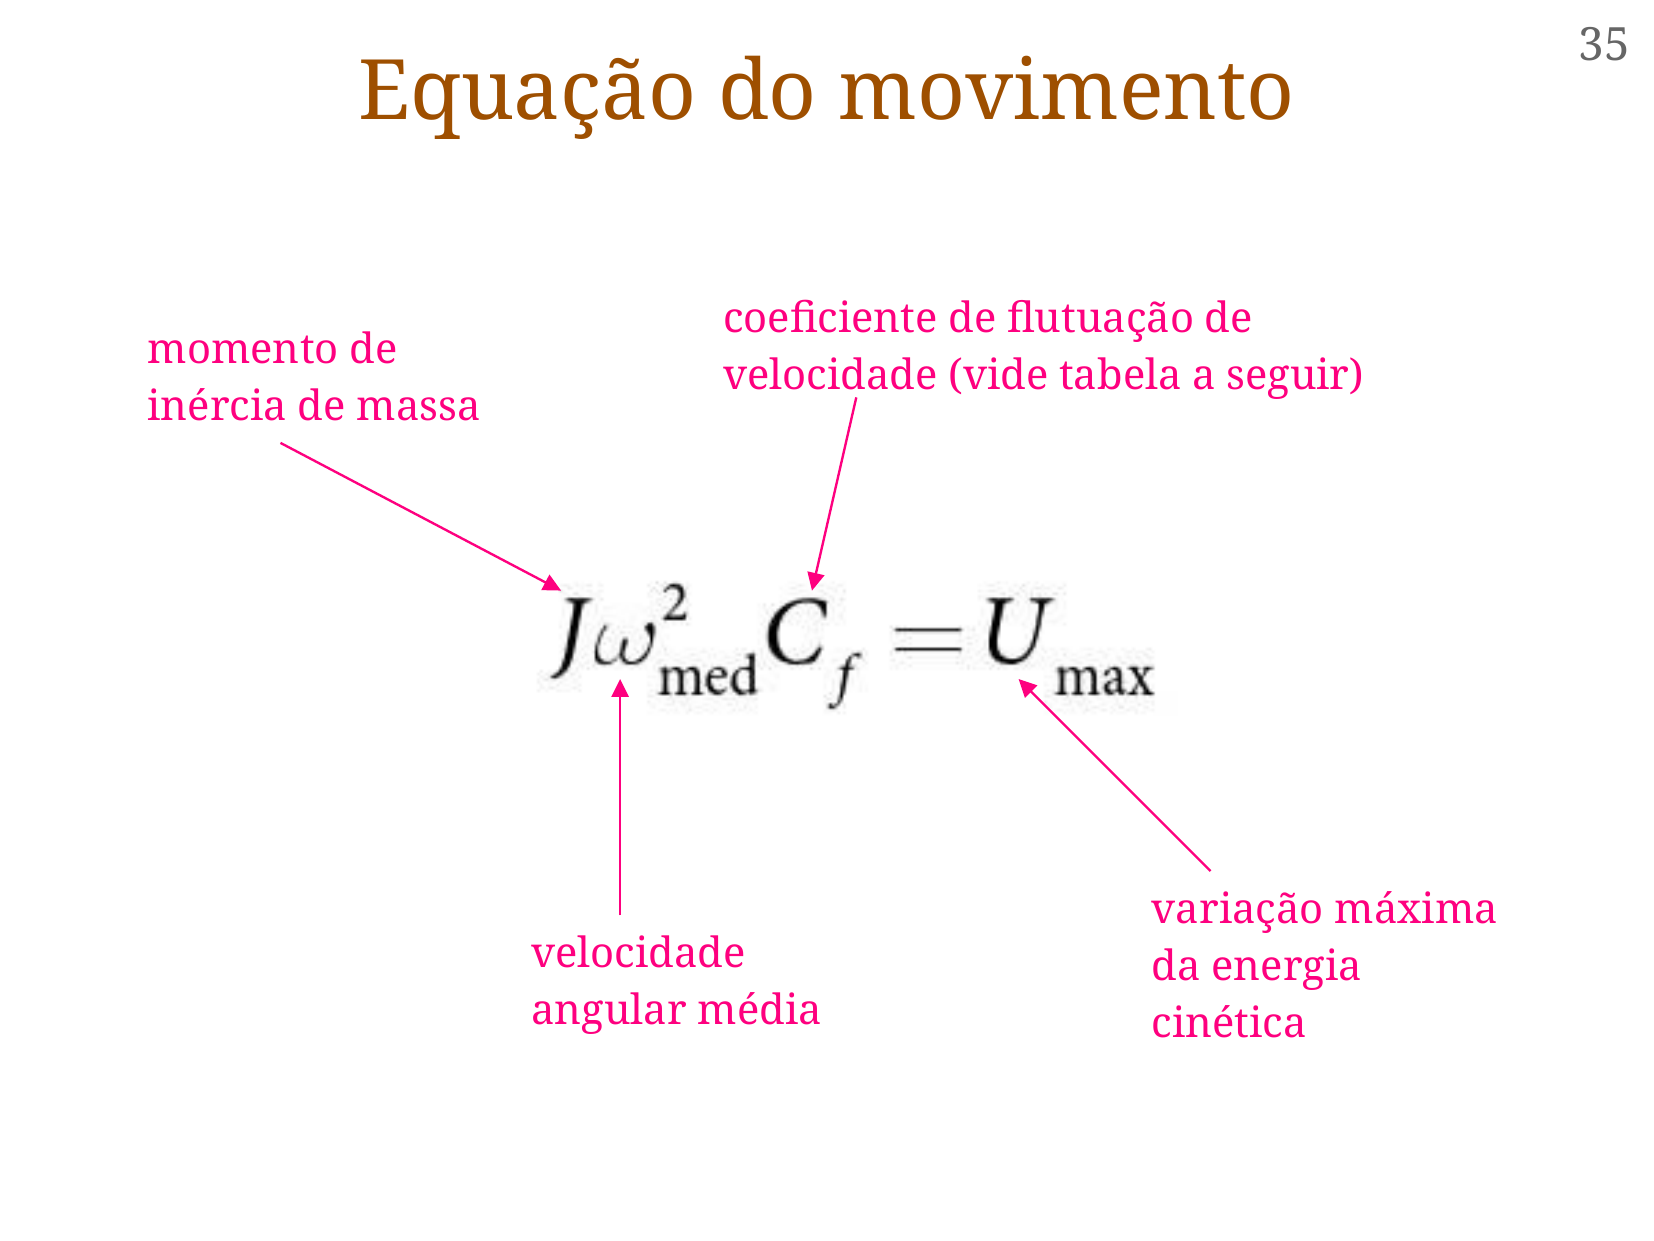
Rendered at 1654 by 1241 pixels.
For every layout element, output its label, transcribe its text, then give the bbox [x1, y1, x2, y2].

text_box velocidade angular média [516, 915, 886, 1045]
text_box momento de inércia de massa [132, 311, 505, 441]
picture [516, 560, 1180, 729]
title Equação do movimento [59, 29, 1595, 148]
text_box coeficiente de flutuação de velocidade (vide tabela a seguir) [708, 280, 1403, 467]
text_box variação máxima da energia cinética [1136, 871, 1521, 1057]
